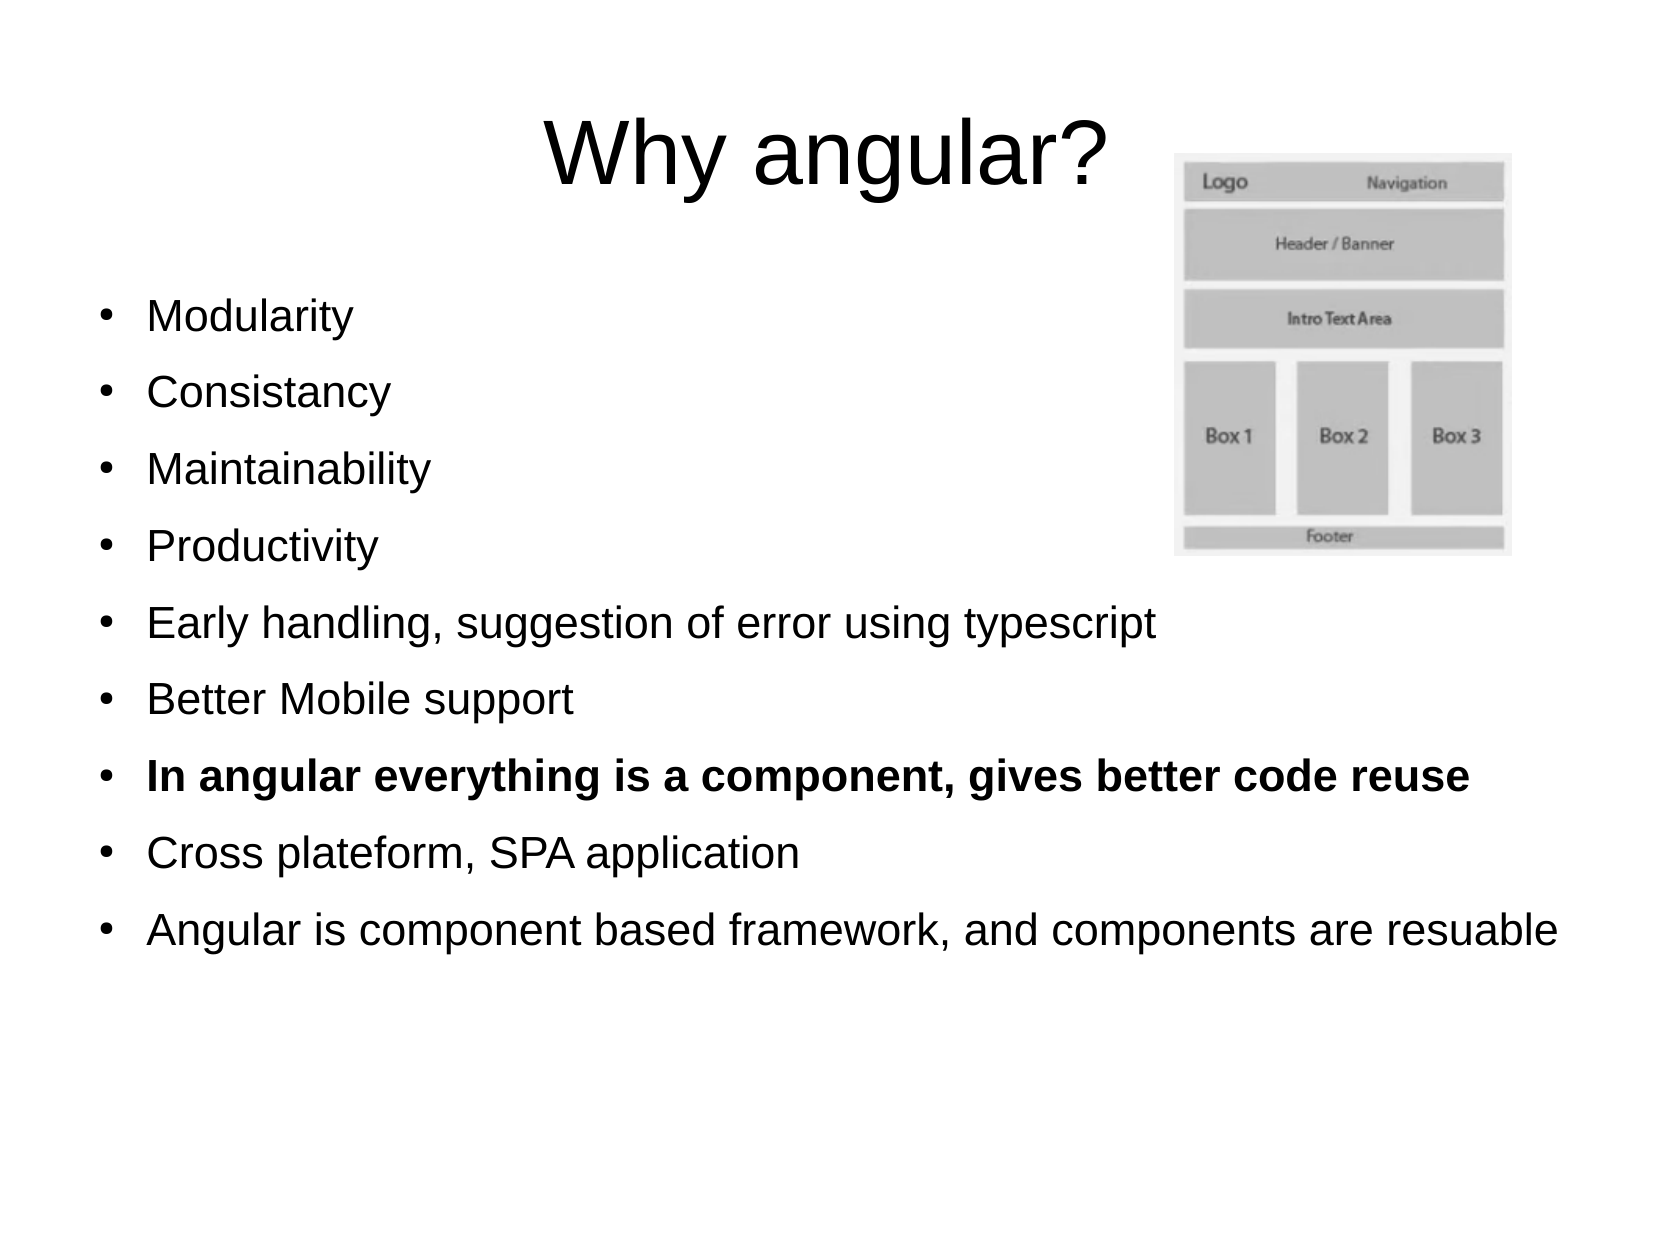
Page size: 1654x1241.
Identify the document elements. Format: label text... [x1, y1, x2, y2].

picture [1174, 153, 1512, 556]
list Modularity Consistancy Maintainability Productivity Early handling, suggestion of error using typescript Better Mobile support In angular everything is a component, gives better code reuse Cross plateform, SPA application Angular is component based framework, and components are resuable [82, 290, 1571, 1010]
title Why angular? [82, 49, 1571, 257]
